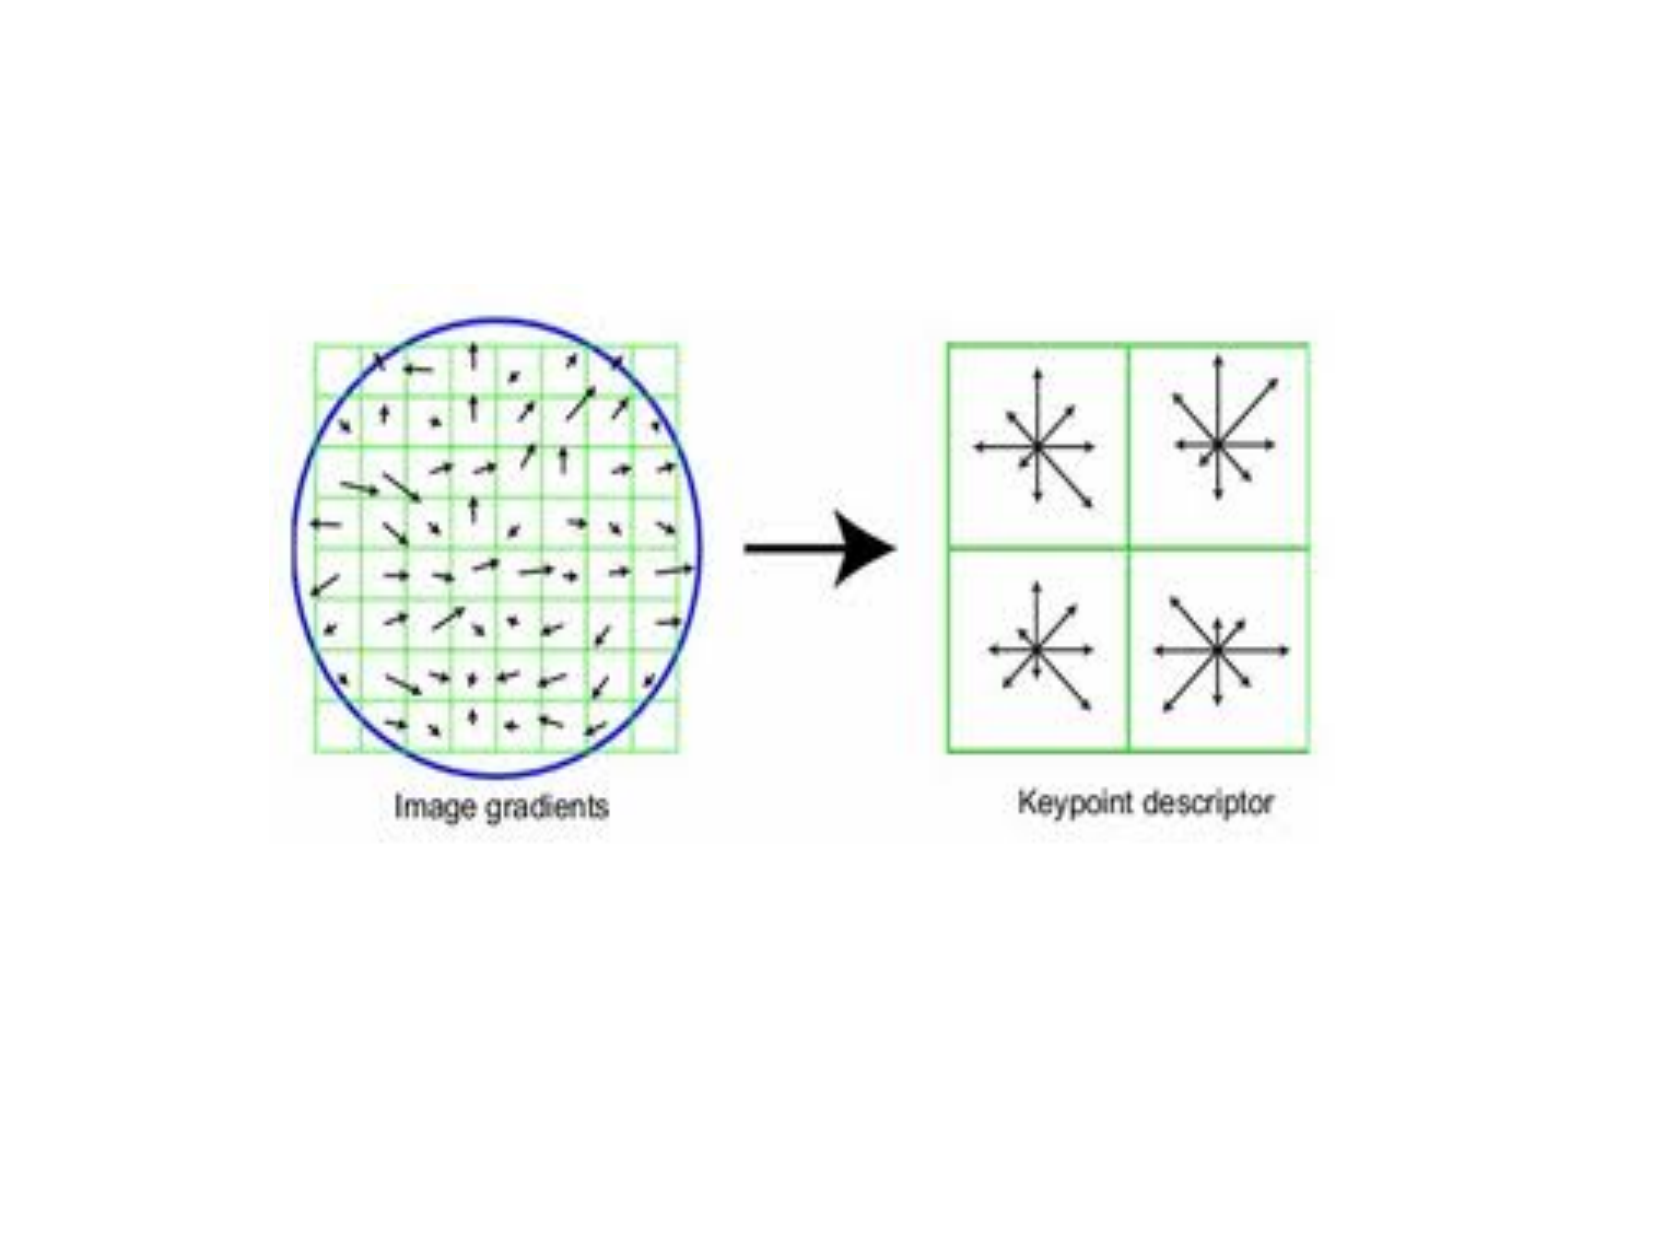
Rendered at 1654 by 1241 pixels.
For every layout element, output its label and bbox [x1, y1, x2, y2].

picture [269, 284, 1335, 855]
